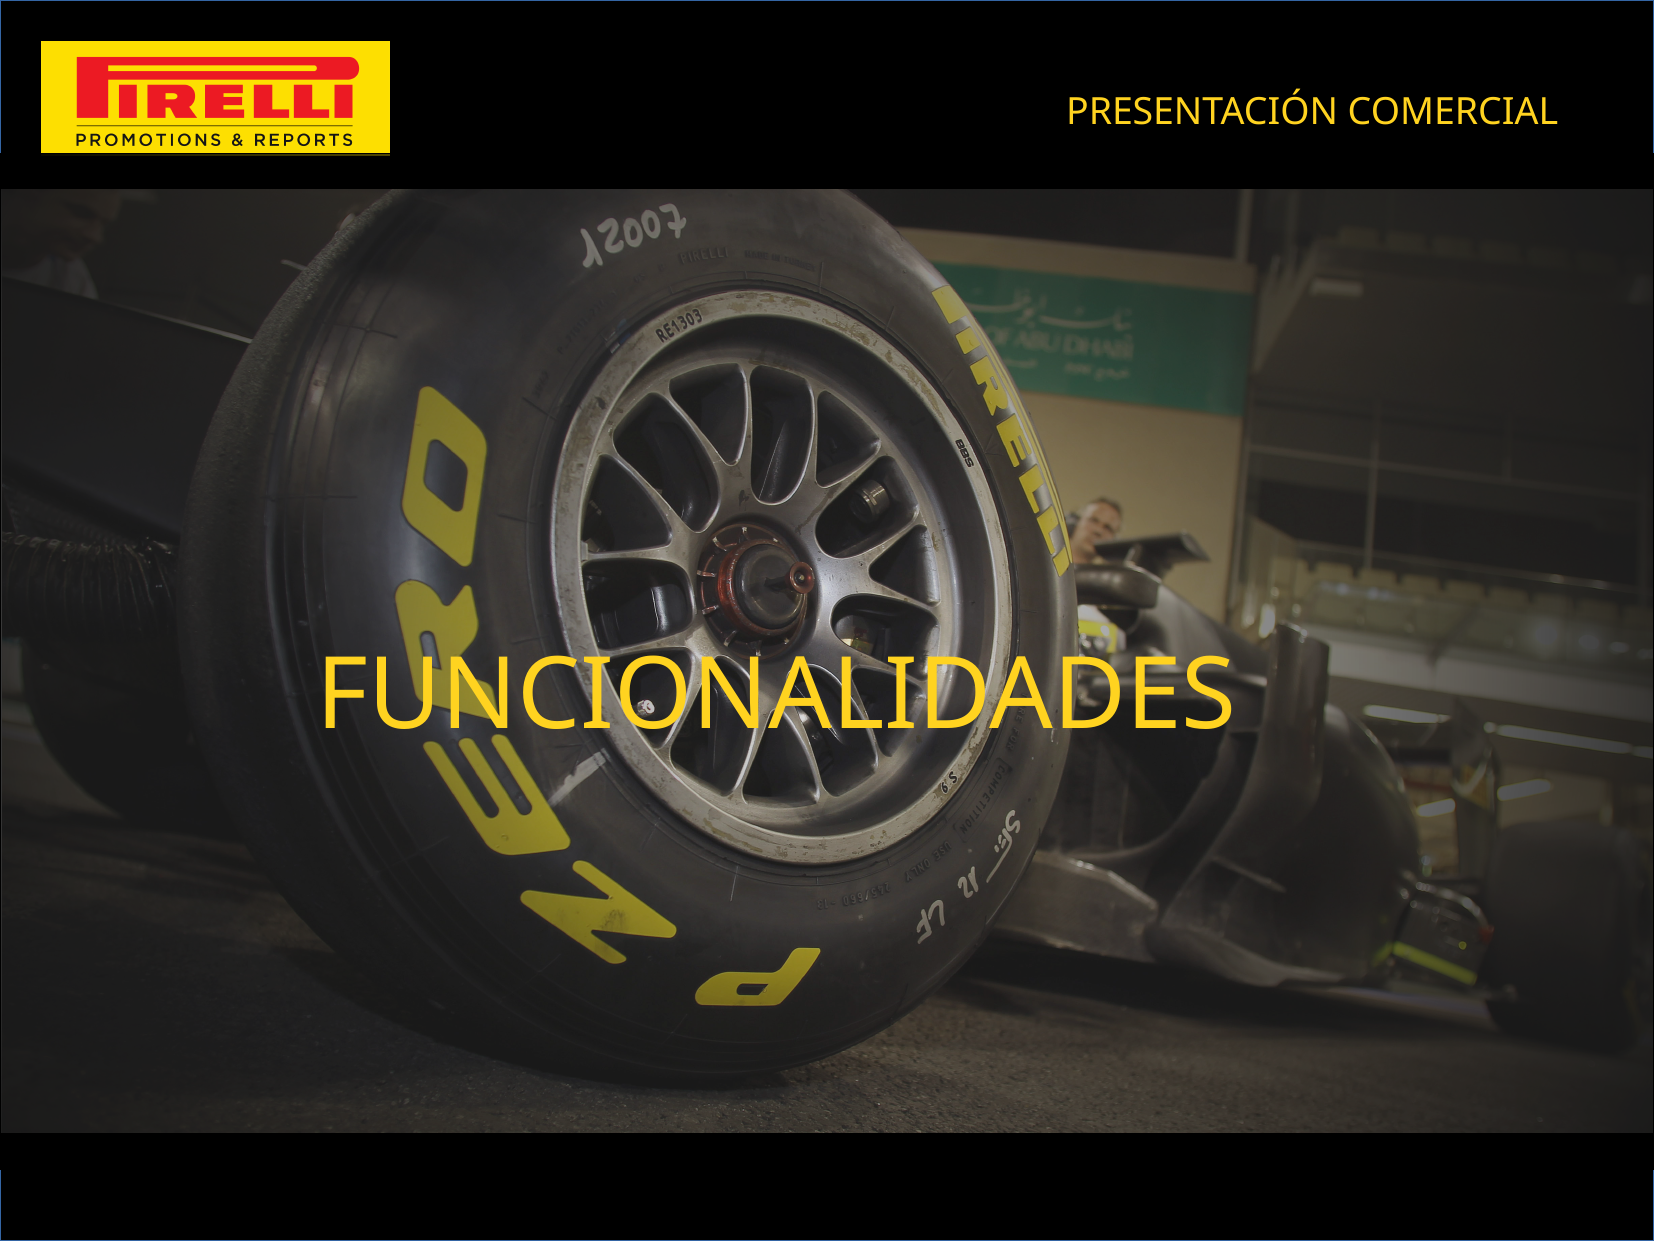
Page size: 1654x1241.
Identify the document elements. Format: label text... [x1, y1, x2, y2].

text_box PRESENTACIÓN COMERCIAL [1051, 77, 1634, 130]
text_box FUNCIONALIDADES [301, 614, 1359, 730]
text_box [0, 0, 1654, 1241]
picture [41, 41, 390, 153]
